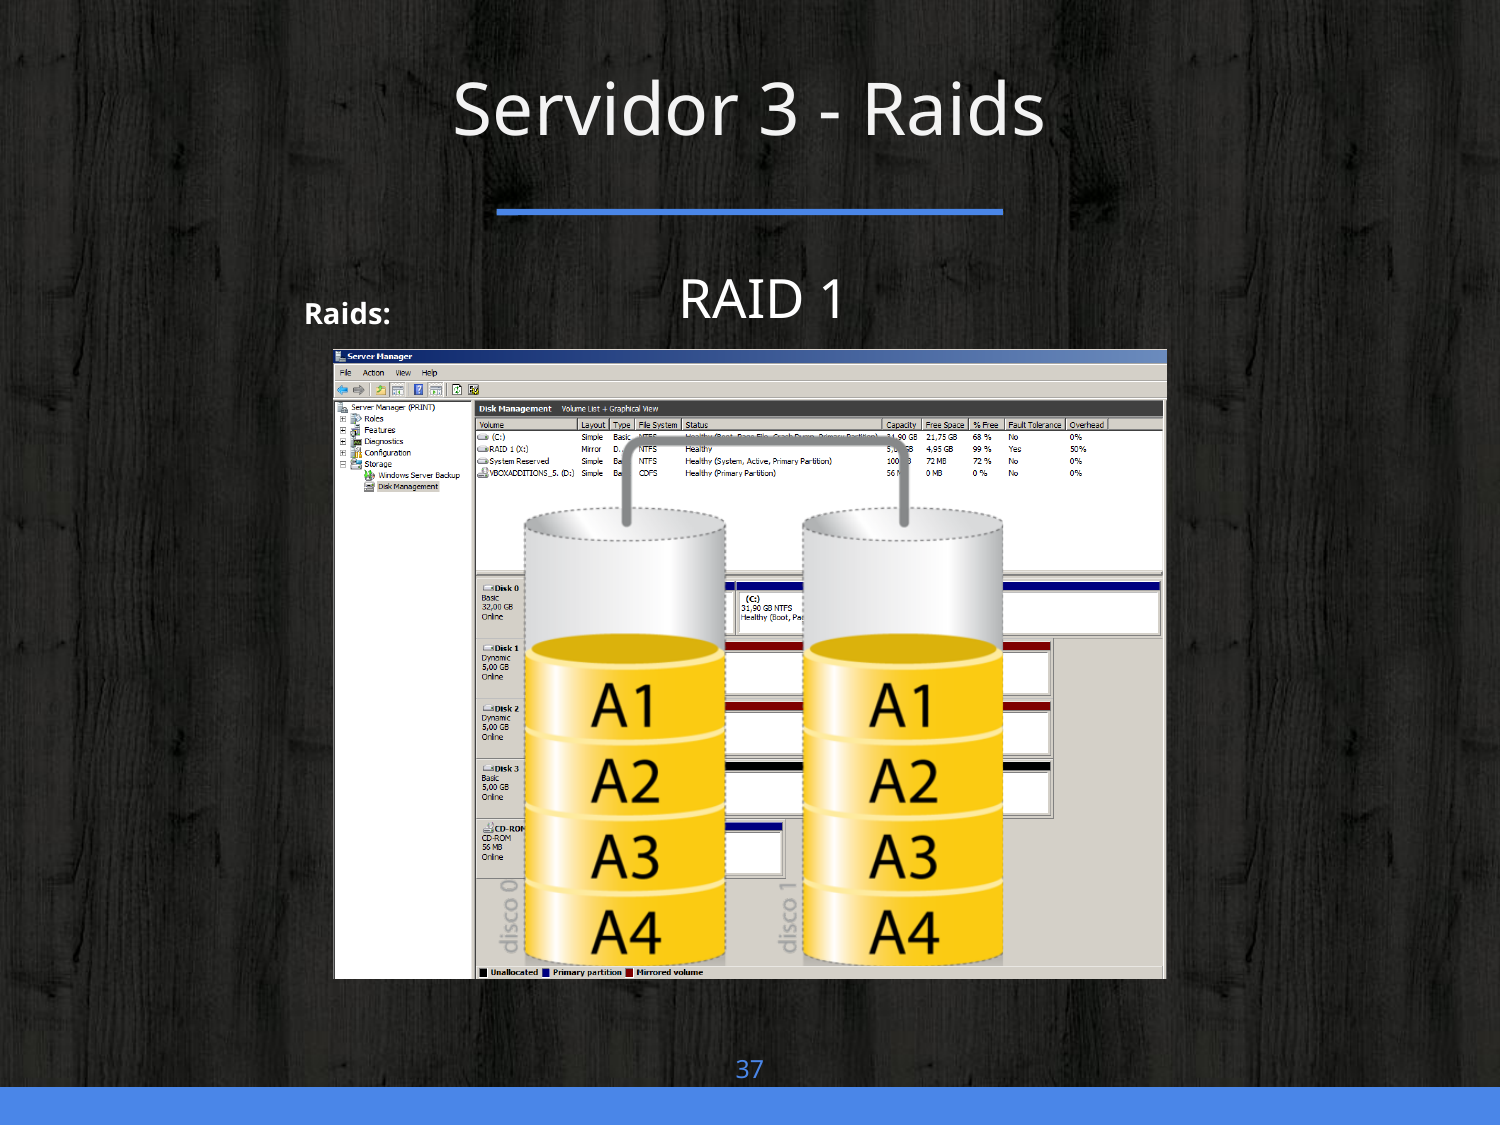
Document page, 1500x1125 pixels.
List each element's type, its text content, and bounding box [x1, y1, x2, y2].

picture [0, 0, 1500, 1087]
slide_number 37 [705, 1038, 795, 1087]
text_box RAID 1 [556, 249, 973, 336]
text_box Raids: [288, 280, 424, 350]
title Servidor 3 - Raids [75, 0, 1425, 213]
text_box [0, 1087, 1500, 1125]
